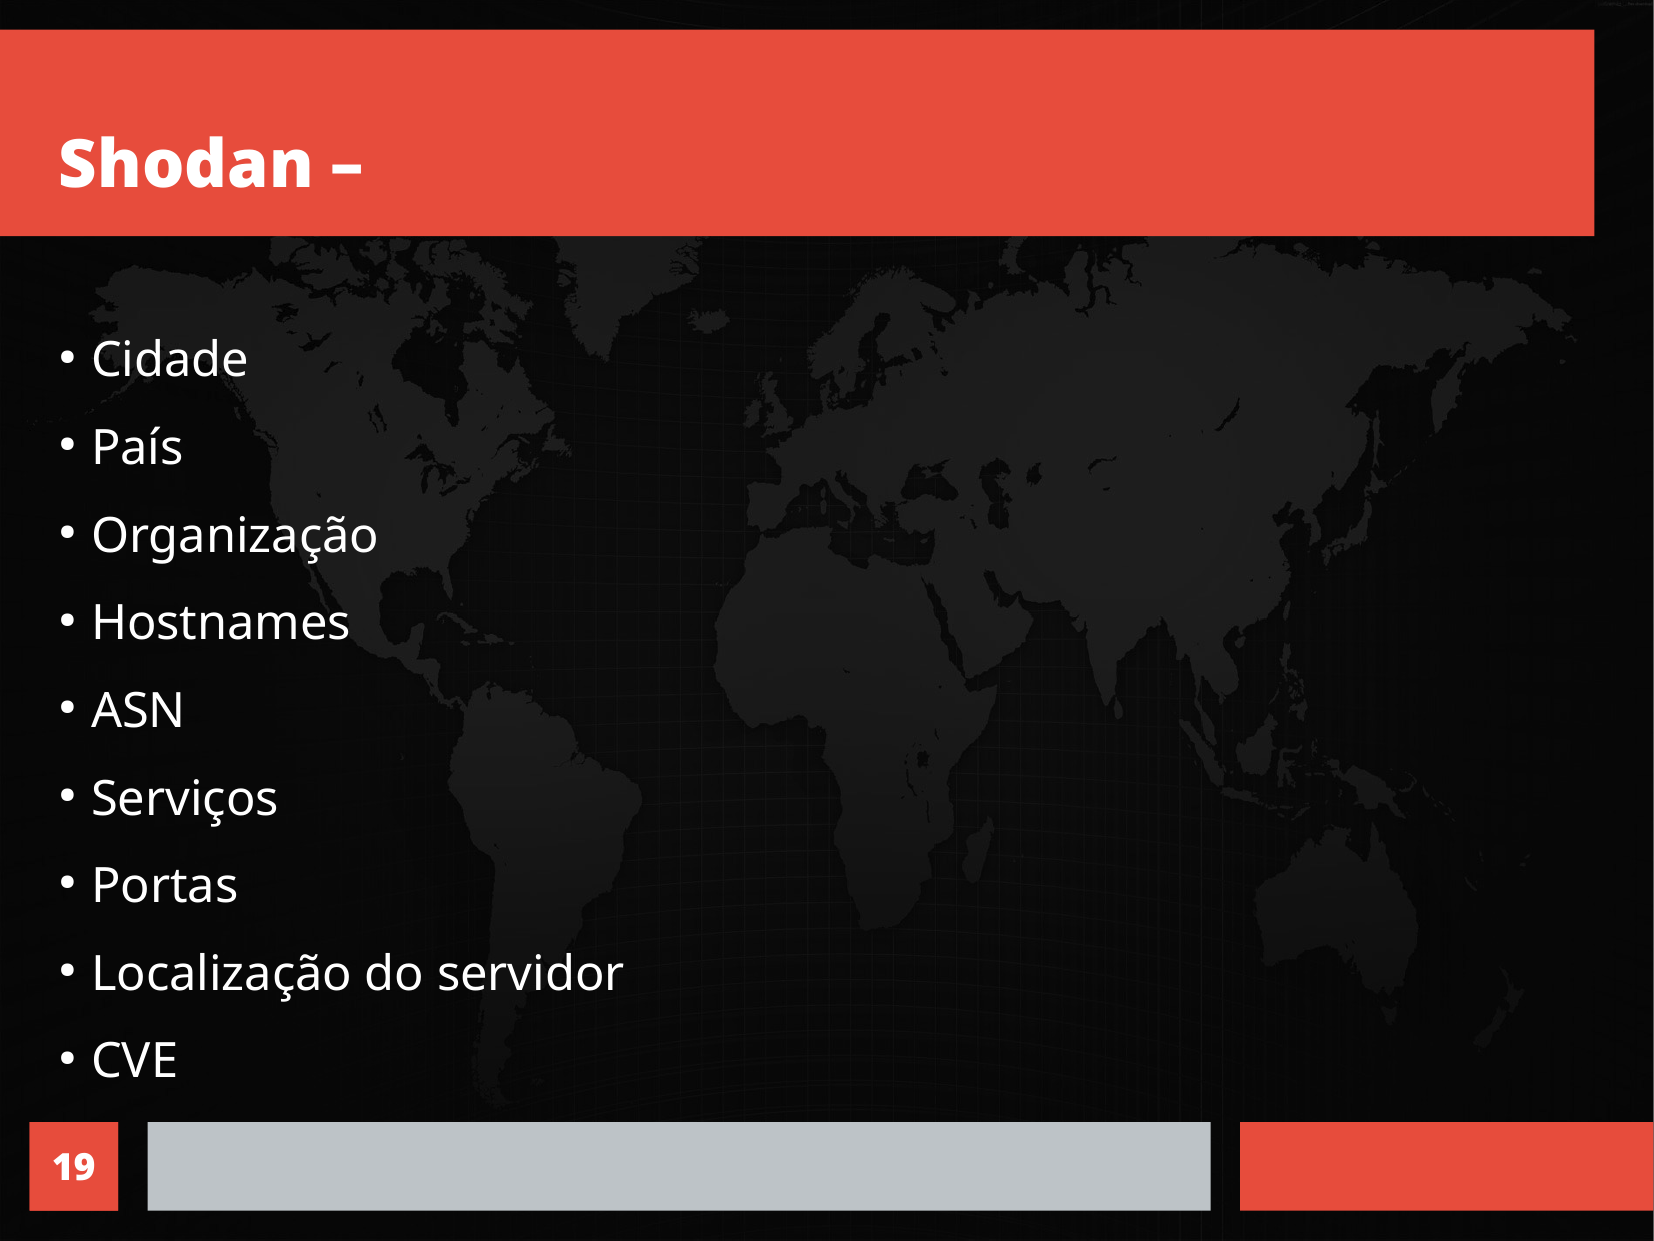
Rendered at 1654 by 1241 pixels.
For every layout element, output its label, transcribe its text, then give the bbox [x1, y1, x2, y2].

picture [0, 0, 1654, 1241]
list Cidade País Organização Hostnames ASN Serviços Portas Localização do servidor CVE [59, 324, 1565, 1093]
title Shodan – [59, 59, 1595, 207]
